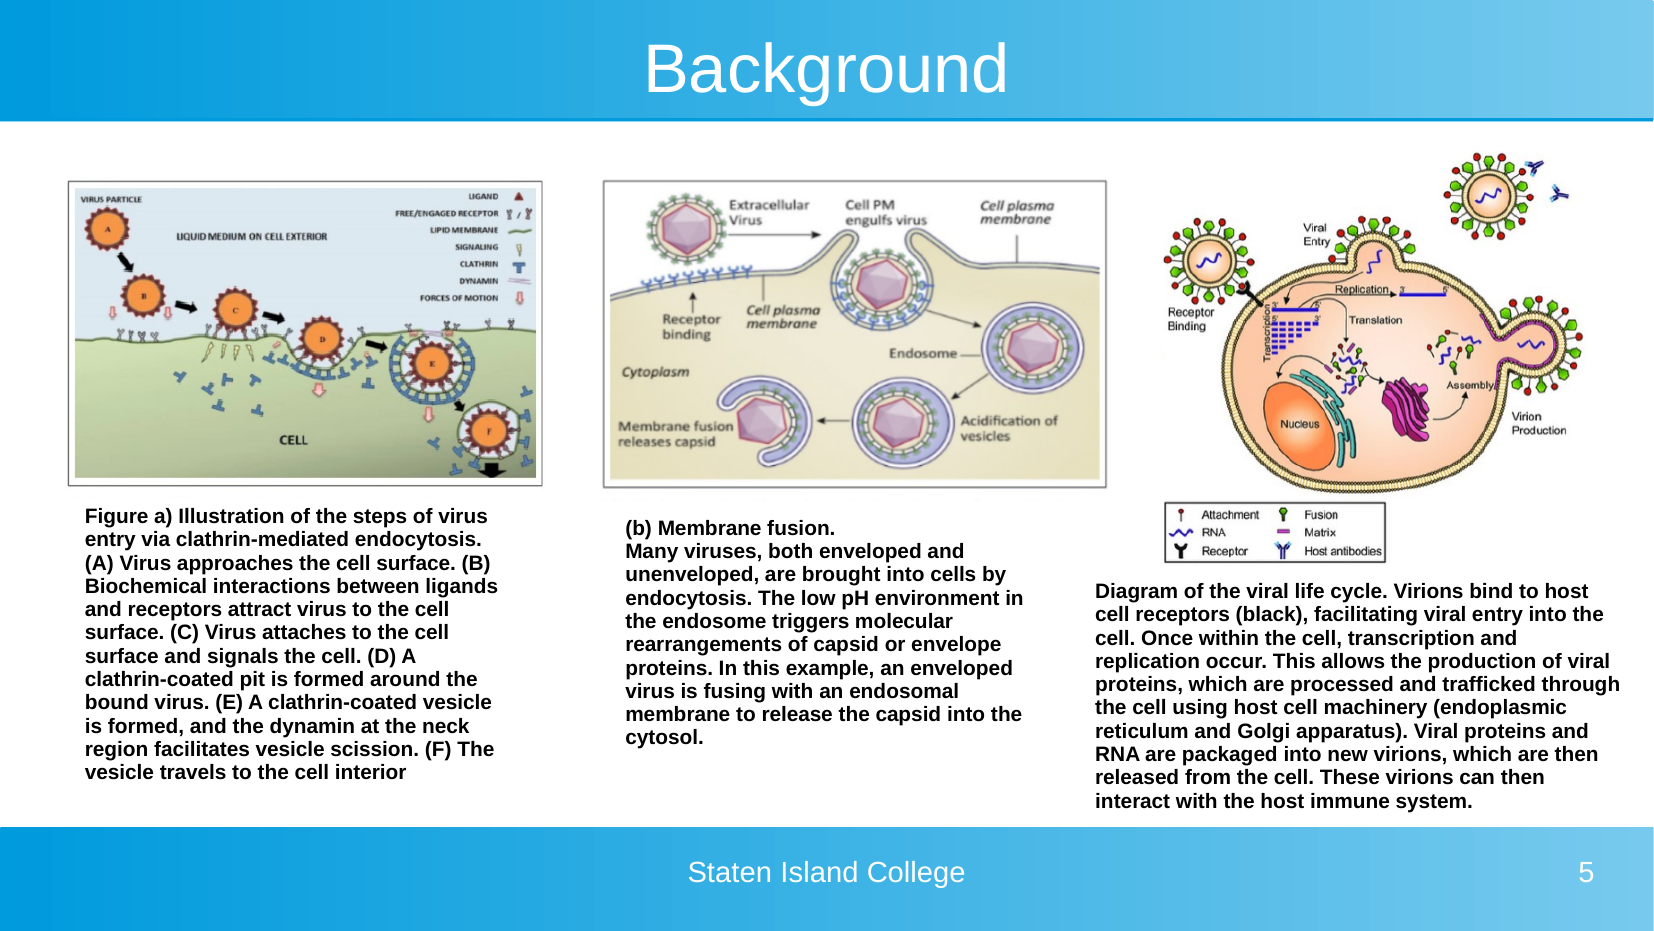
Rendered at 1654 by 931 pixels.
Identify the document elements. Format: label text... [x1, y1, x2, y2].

text_box (b) Membrane fusion. Many viruses, both enveloped and unenveloped, are brought into cells by endocytosis. The low pH environment in the endosome triggers molecular rearrangements of capsid or envelope proteins. In this example, an enveloped virus is fusing with an endosomal membrane to release the capsid into the cytosol. [610, 509, 1067, 803]
picture [589, 172, 1111, 503]
picture [1159, 150, 1588, 567]
picture [58, 174, 550, 498]
text_box Figure a) Illustration of the steps of virus entry via clathrin-mediated endocytosis. (A) Virus approaches the cell surface. (B) Biochemical interactions between ligands and receptors attract virus to the cell surface. (C) Virus attaches to the cell surface and signals the cell. (D) A clathrin-coated pit is formed around the bound virus. (E) A clathrin-coated vesicle is formed, and the dynamin at the neck region facilitates vesicle scission. (F) The vesicle travels to the cell interior [70, 497, 536, 797]
title Background [59, 29, 1595, 108]
text_box Diagram of the viral life cycle. Virions bind to host cell receptors (black), facilitating viral entry into the cell. Once within the cell, transcription and replication occur. This allows the production of viral proteins, which are processed and trafficked through the cell using host cell machinery (endoplasmic reticulum and Golgi apparatus). Viral proteins and RNA are packaged into new virions, which are then released from the cell. These virions can then interact with the host immune system. [1080, 572, 1638, 814]
